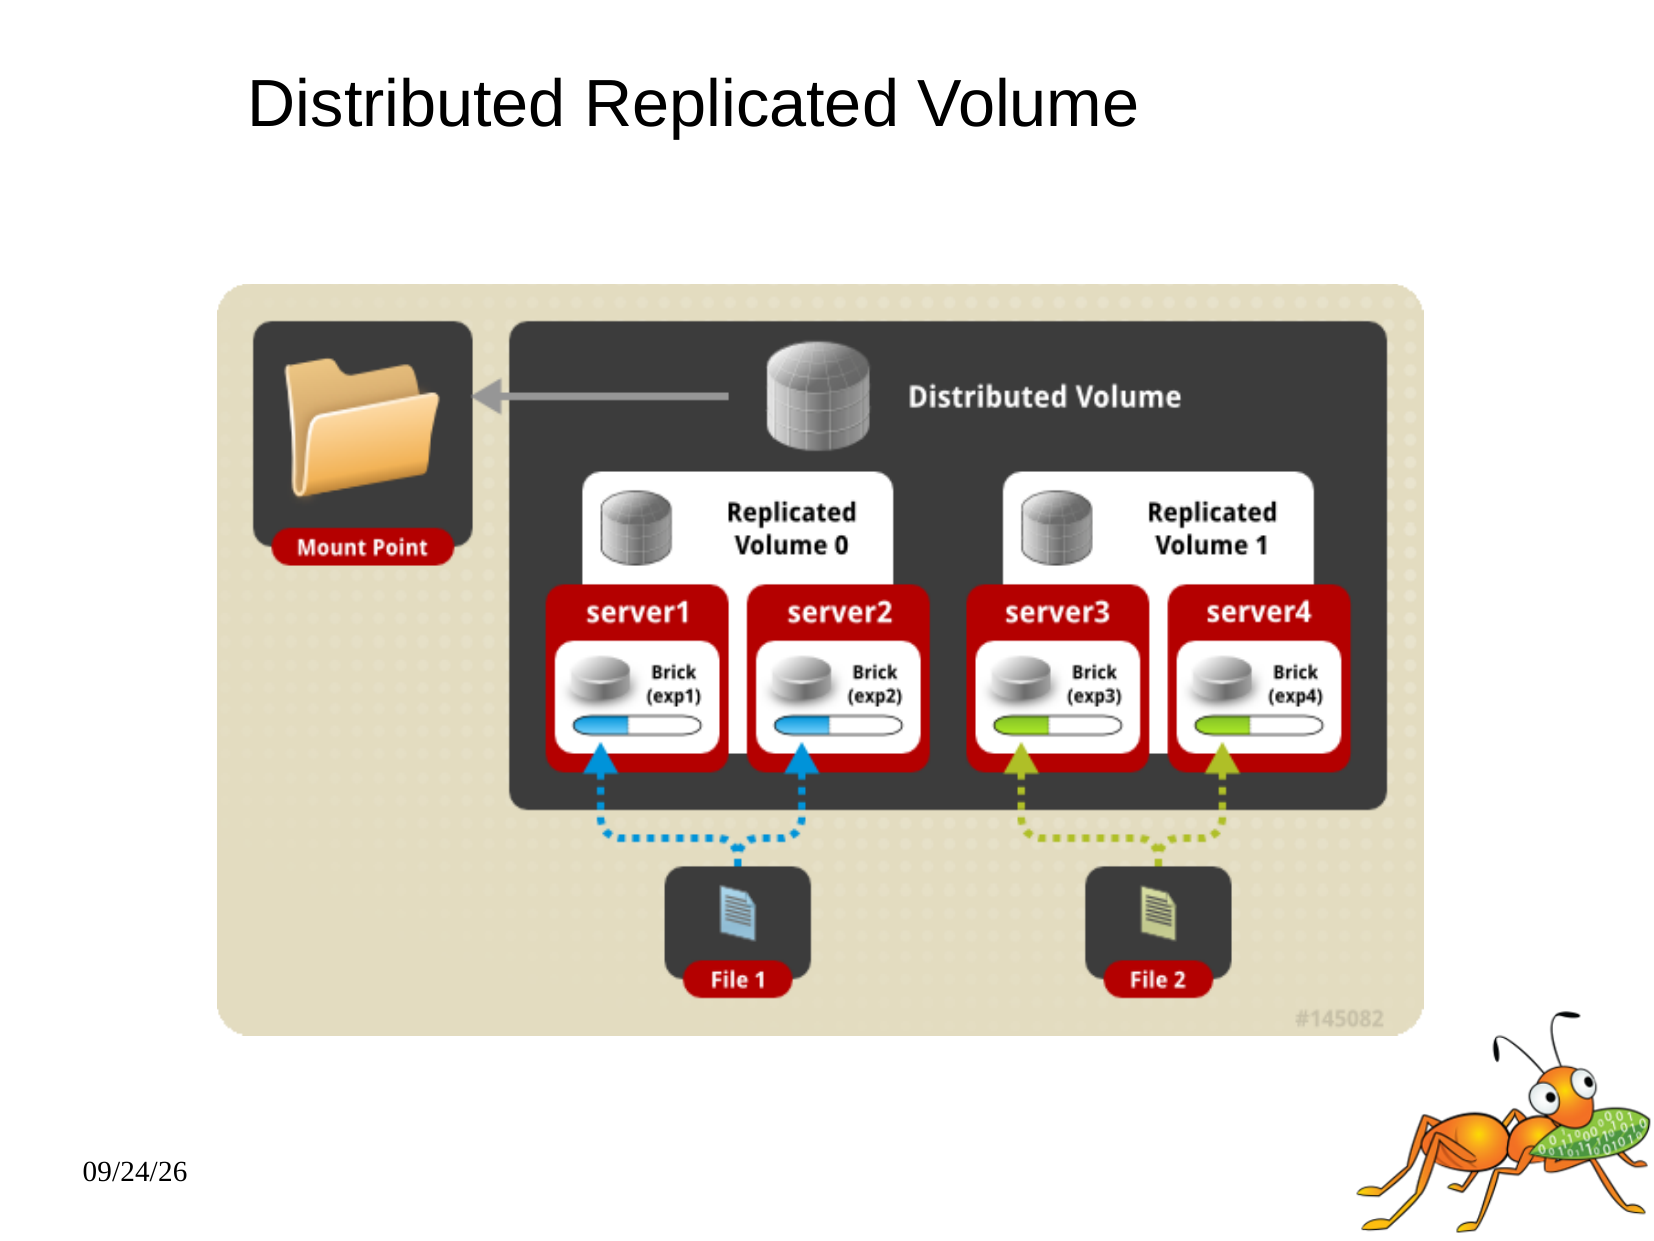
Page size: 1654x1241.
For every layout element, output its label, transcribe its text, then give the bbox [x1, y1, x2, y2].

picture [217, 284, 1654, 1235]
text_box Distributed Replicated Volume [59, 59, 1329, 149]
